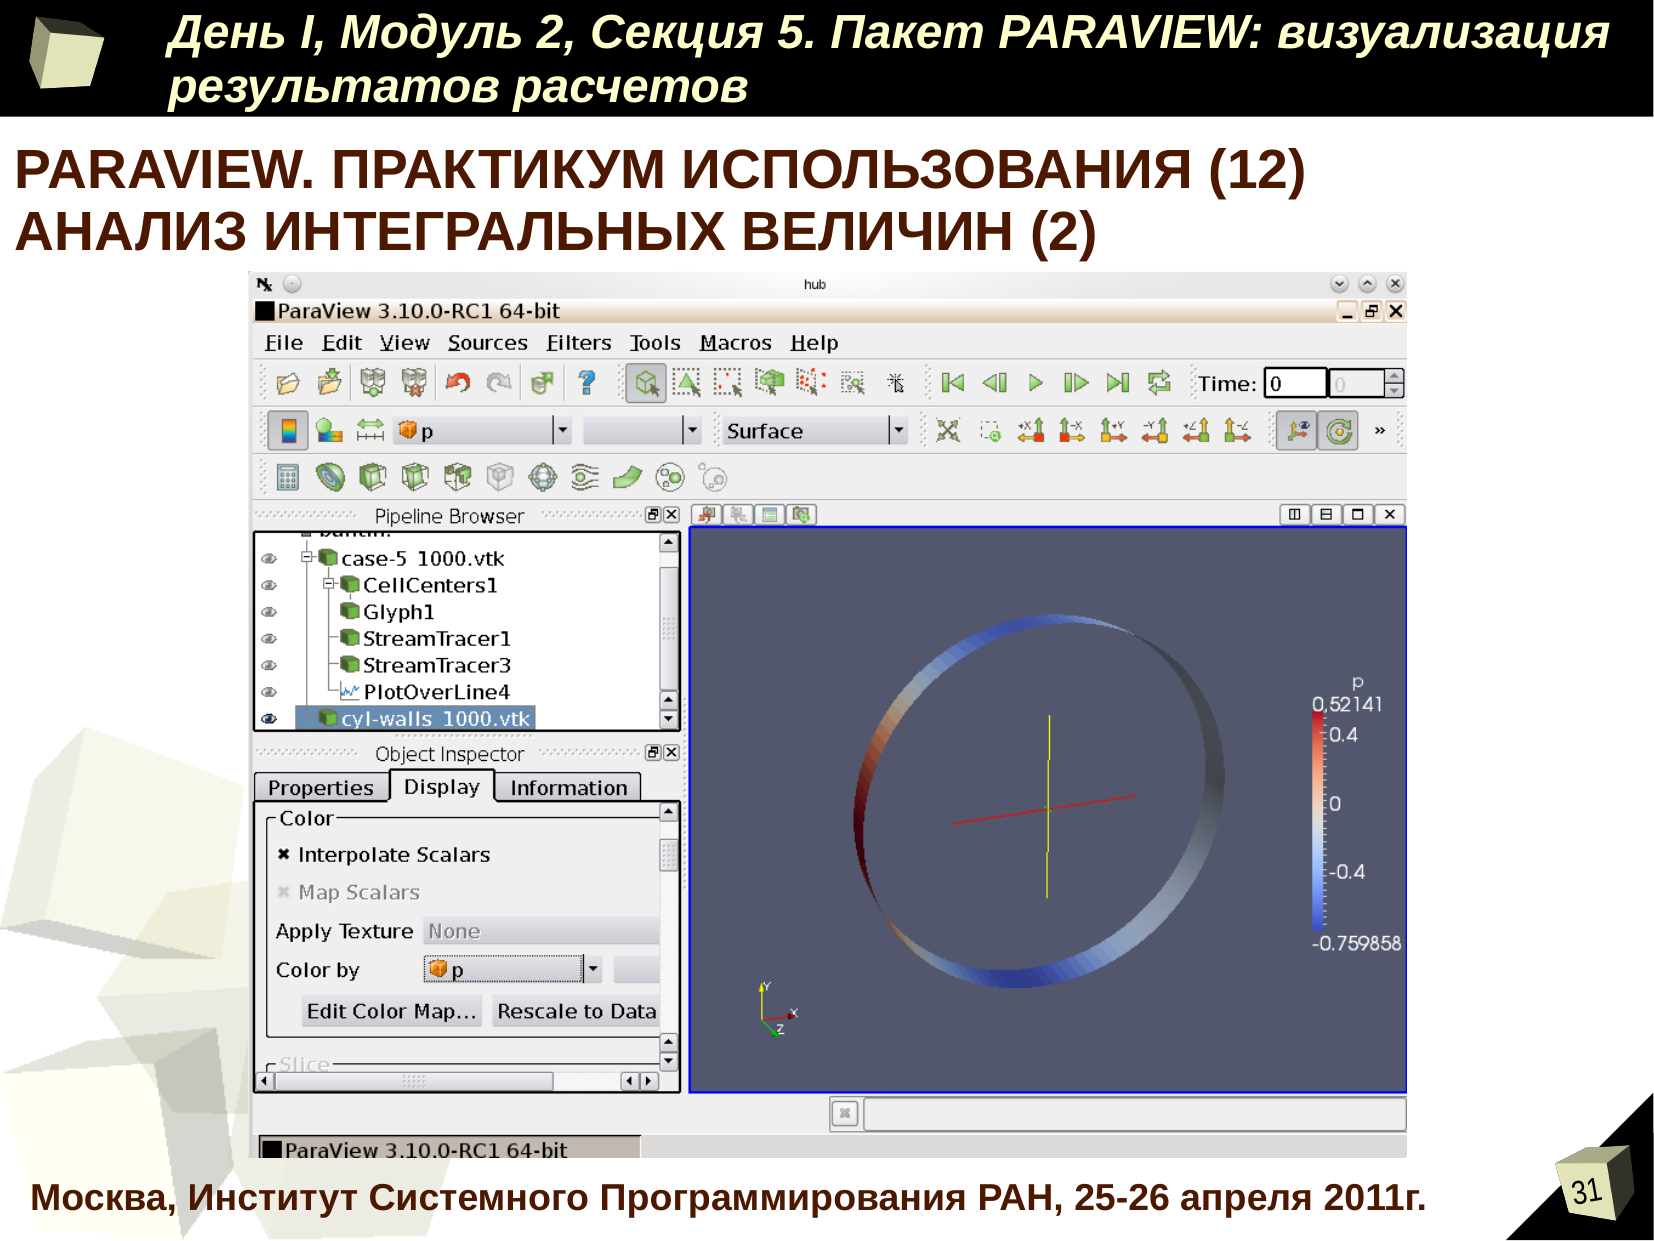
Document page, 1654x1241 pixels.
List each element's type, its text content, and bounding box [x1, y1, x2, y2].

picture [464, 1193, 472, 1198]
picture [0, 271, 1407, 1241]
text_box PARAVIEW. ПРАКТИКУМ ИСПОЛЬЗОВАНИЯ (12) АНАЛИЗ ИНТЕГРАЛЬНЫХ ВЕЛИЧИН (2) [0, 131, 1654, 270]
